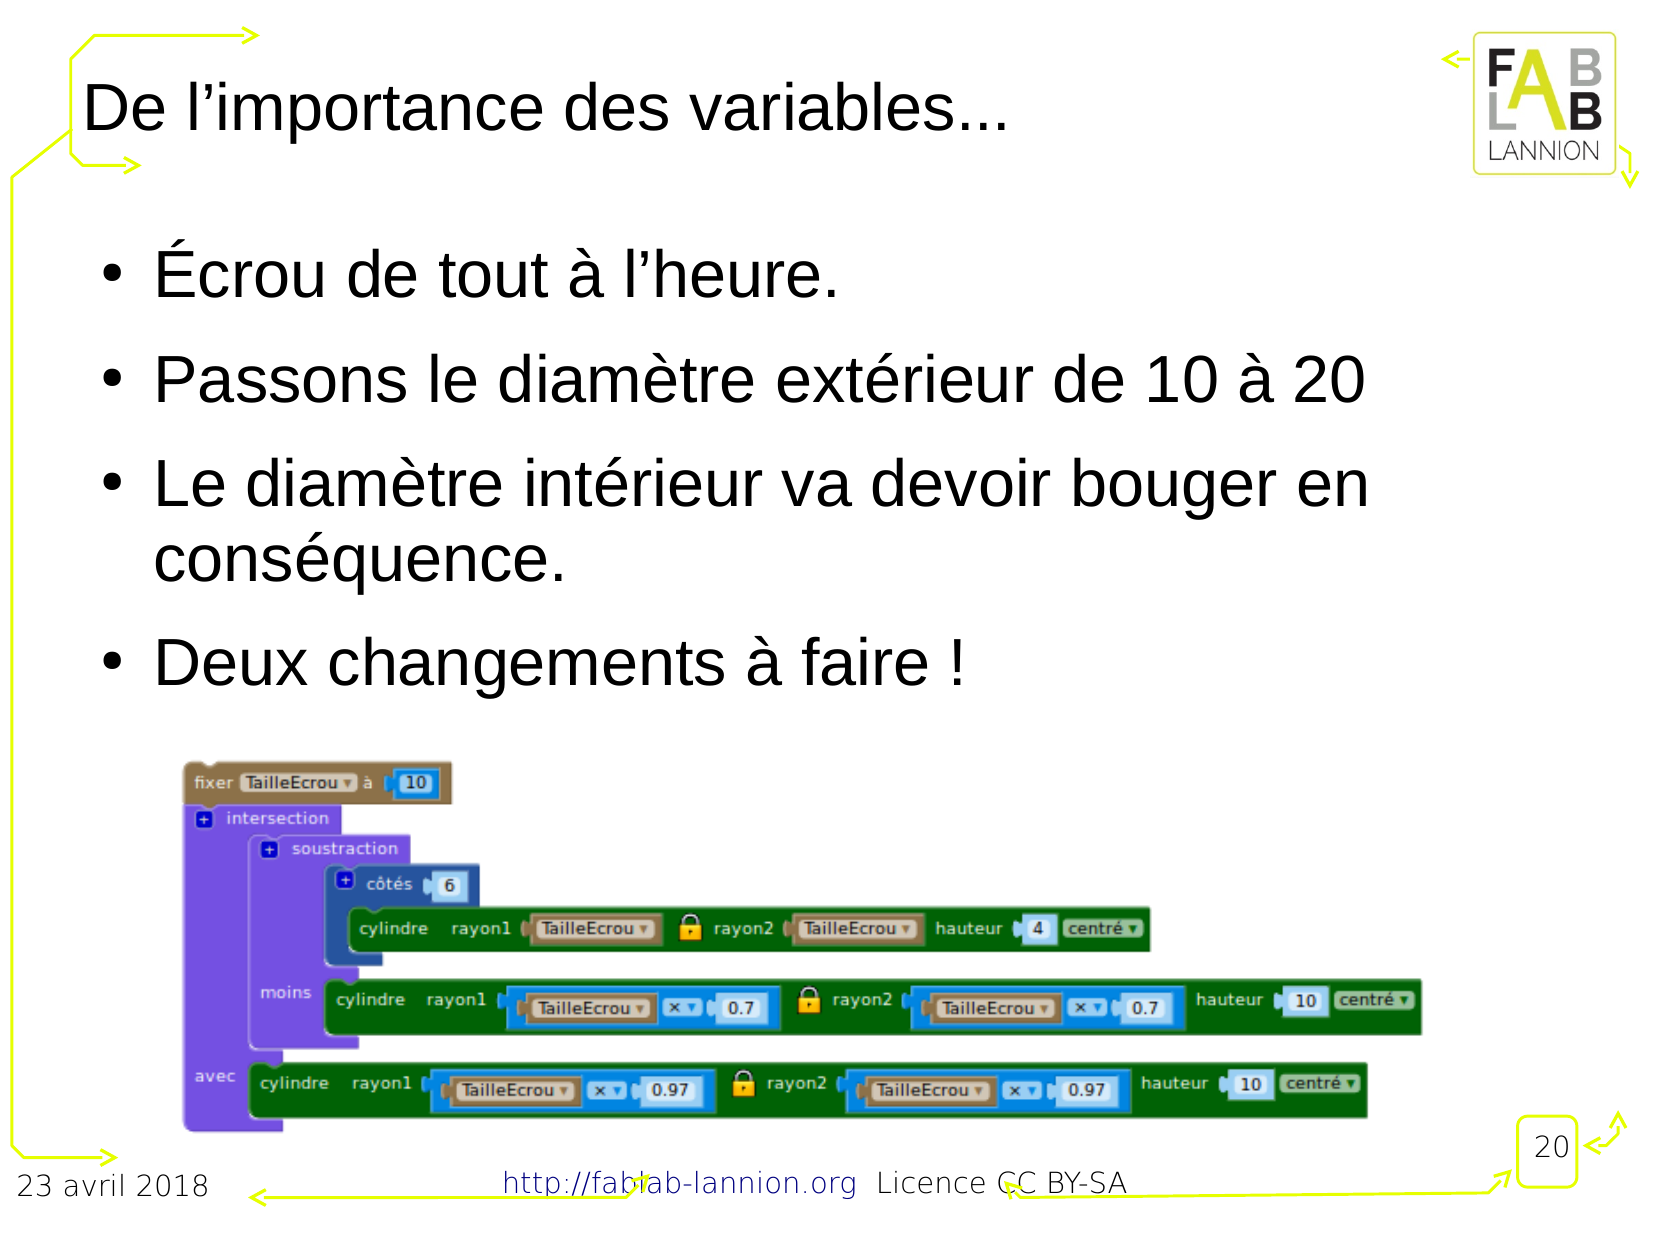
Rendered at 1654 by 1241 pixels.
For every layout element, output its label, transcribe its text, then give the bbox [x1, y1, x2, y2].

picture [1470, 29, 1619, 178]
list Écrou de tout à l’heure. Passons le diamètre extérieur de 10 à 20 Le diamètre intérieur va devoir bouger en conséquence. Deux changements à faire ! [82, 237, 1571, 957]
title De l’importance des variables... [82, 49, 1441, 166]
picture [177, 755, 1432, 1146]
